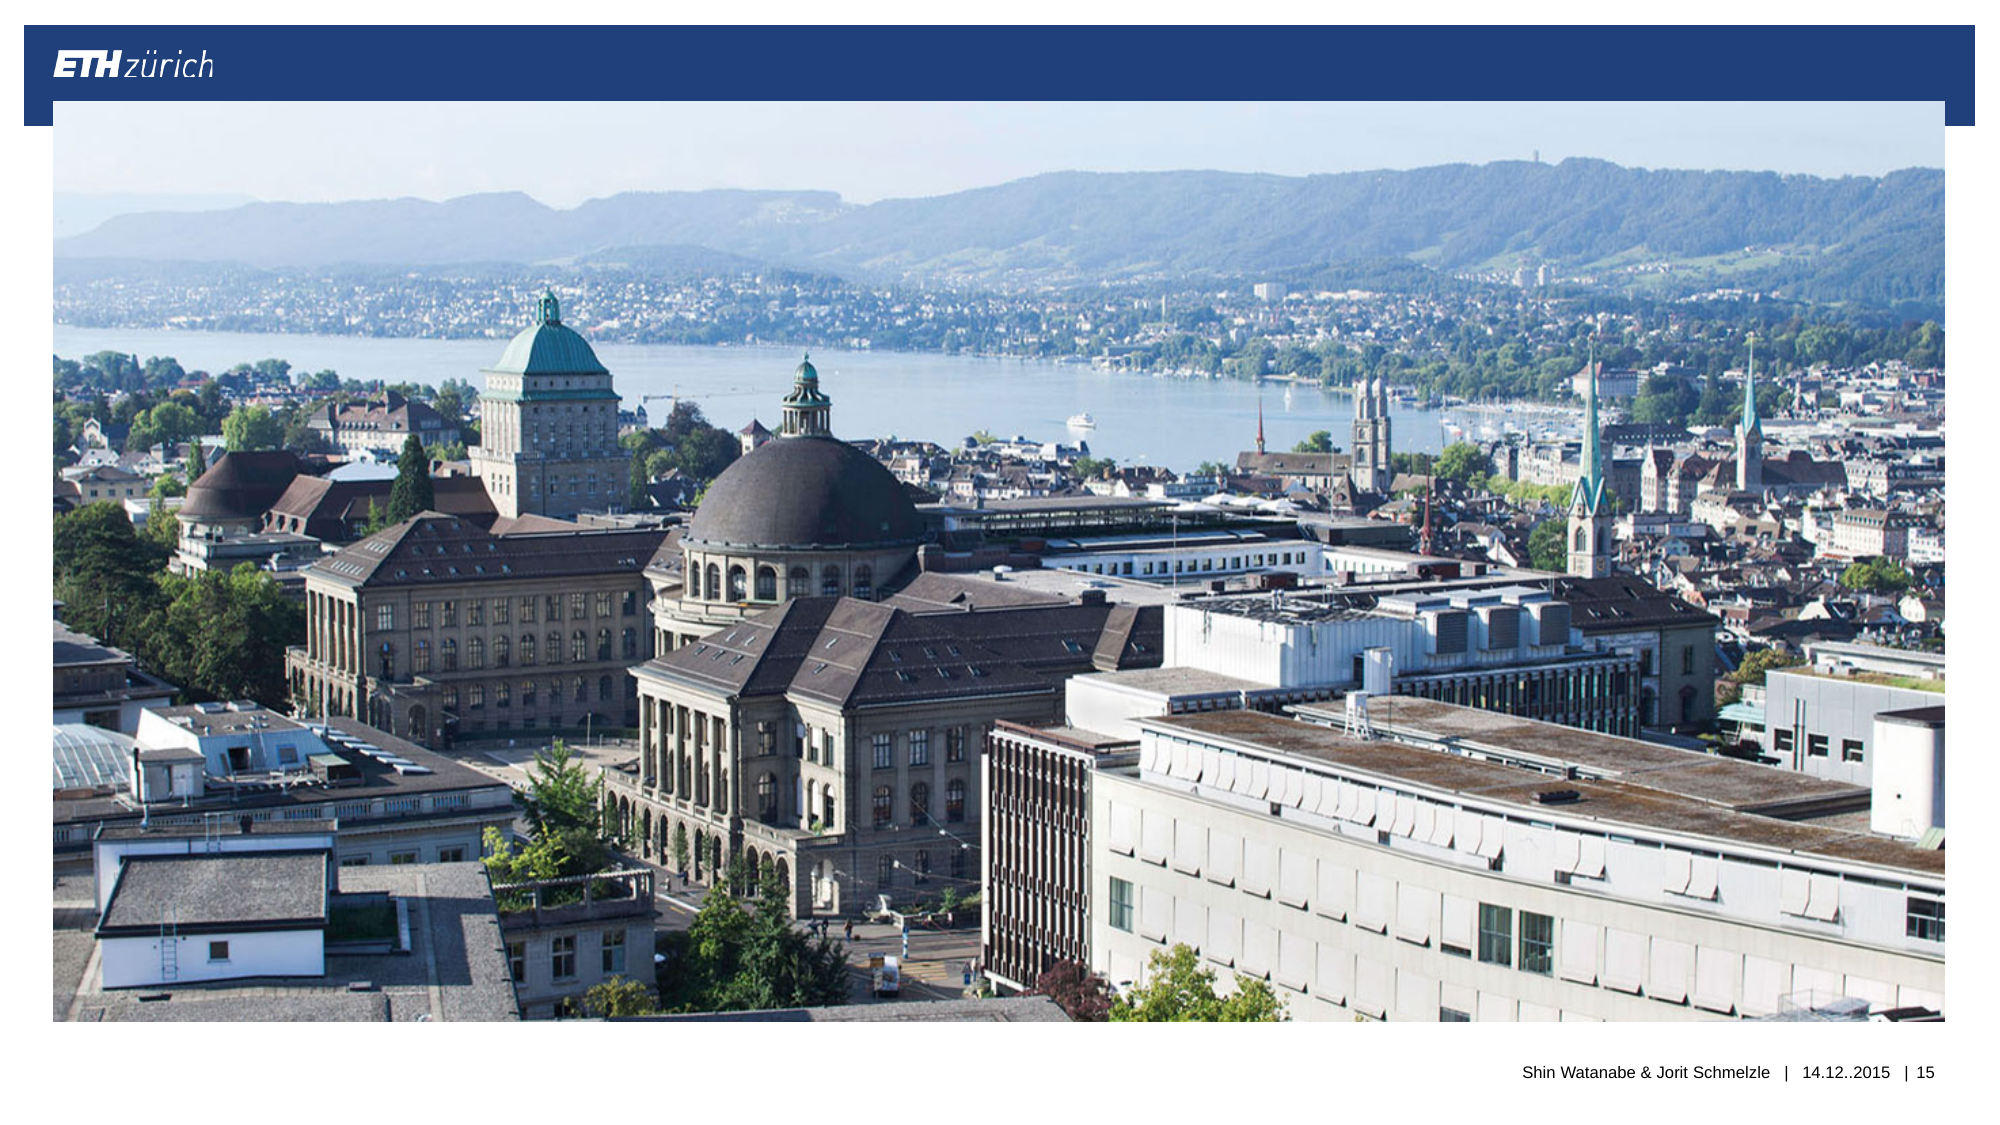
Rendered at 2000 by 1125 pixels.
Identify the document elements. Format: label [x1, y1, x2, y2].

picture [53, 101, 1945, 1022]
